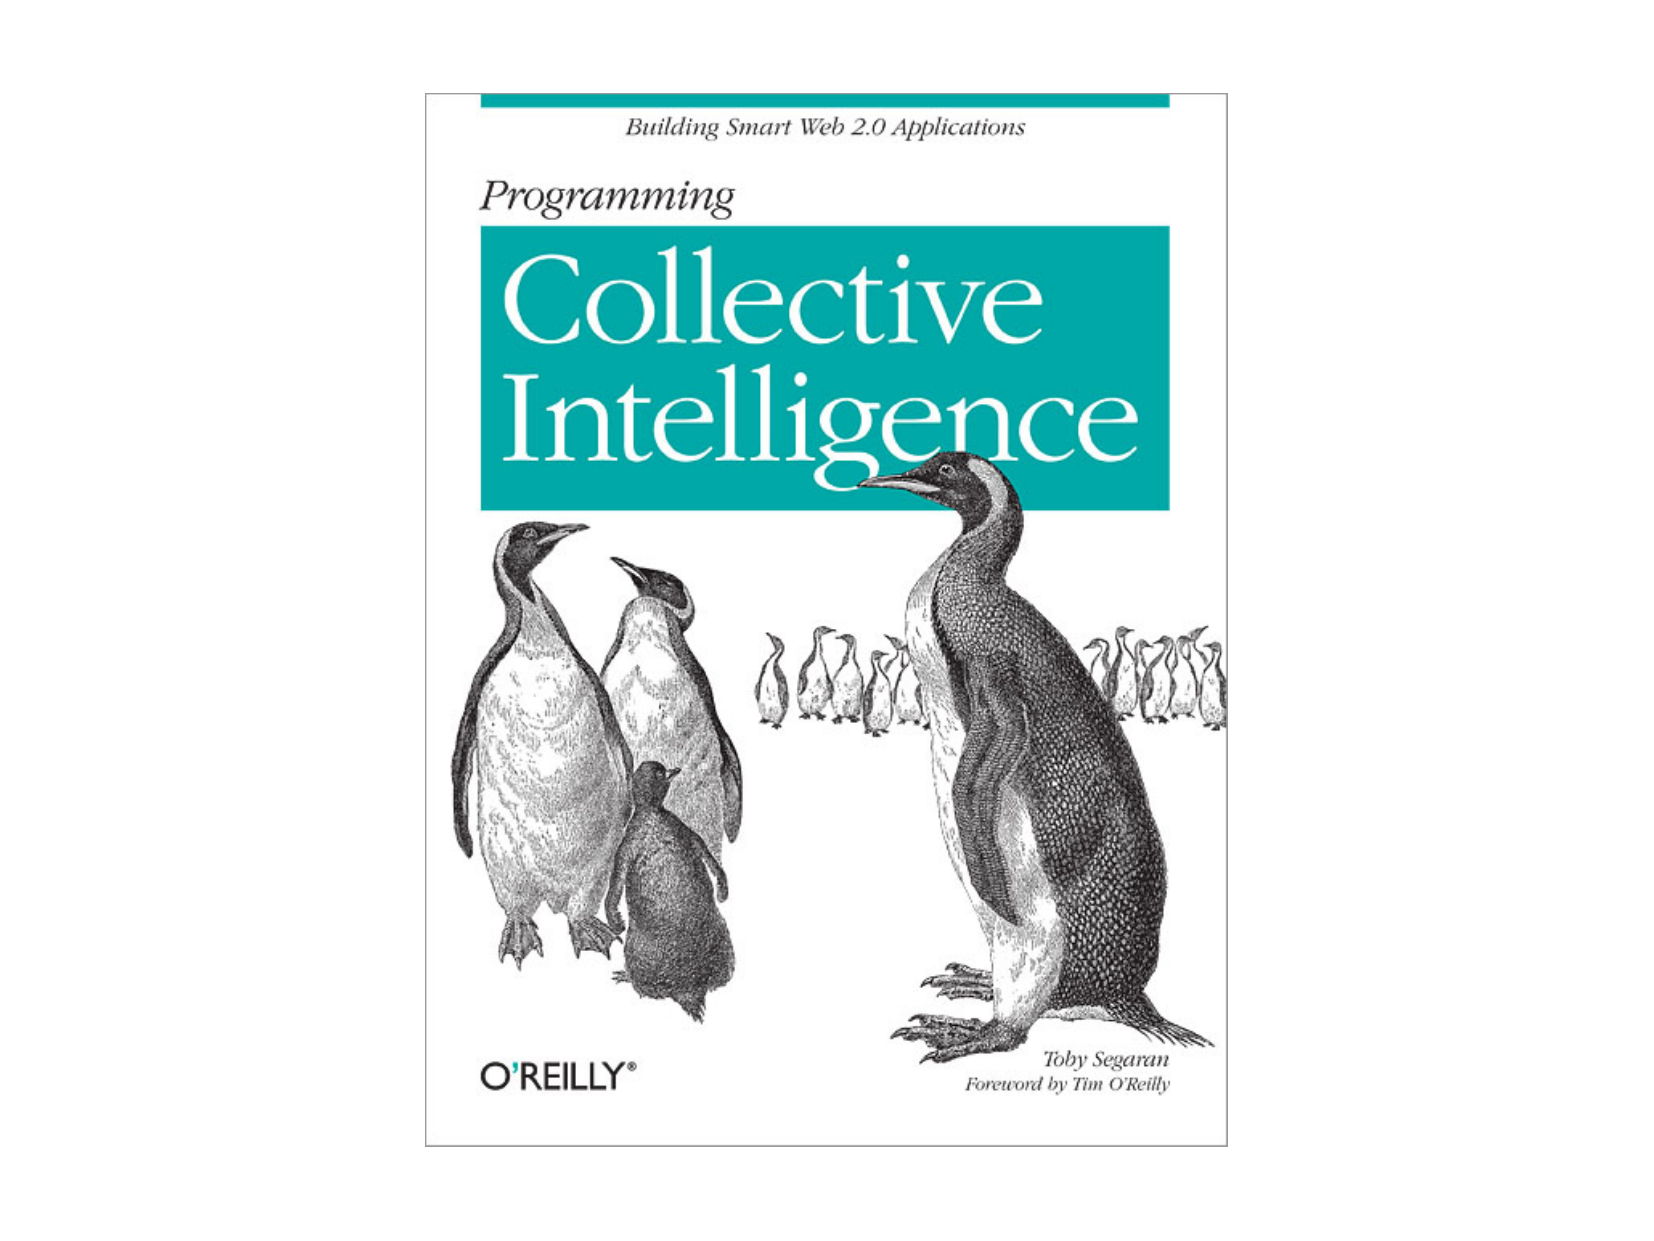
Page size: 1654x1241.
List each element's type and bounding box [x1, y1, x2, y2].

picture [425, 93, 1228, 1147]
